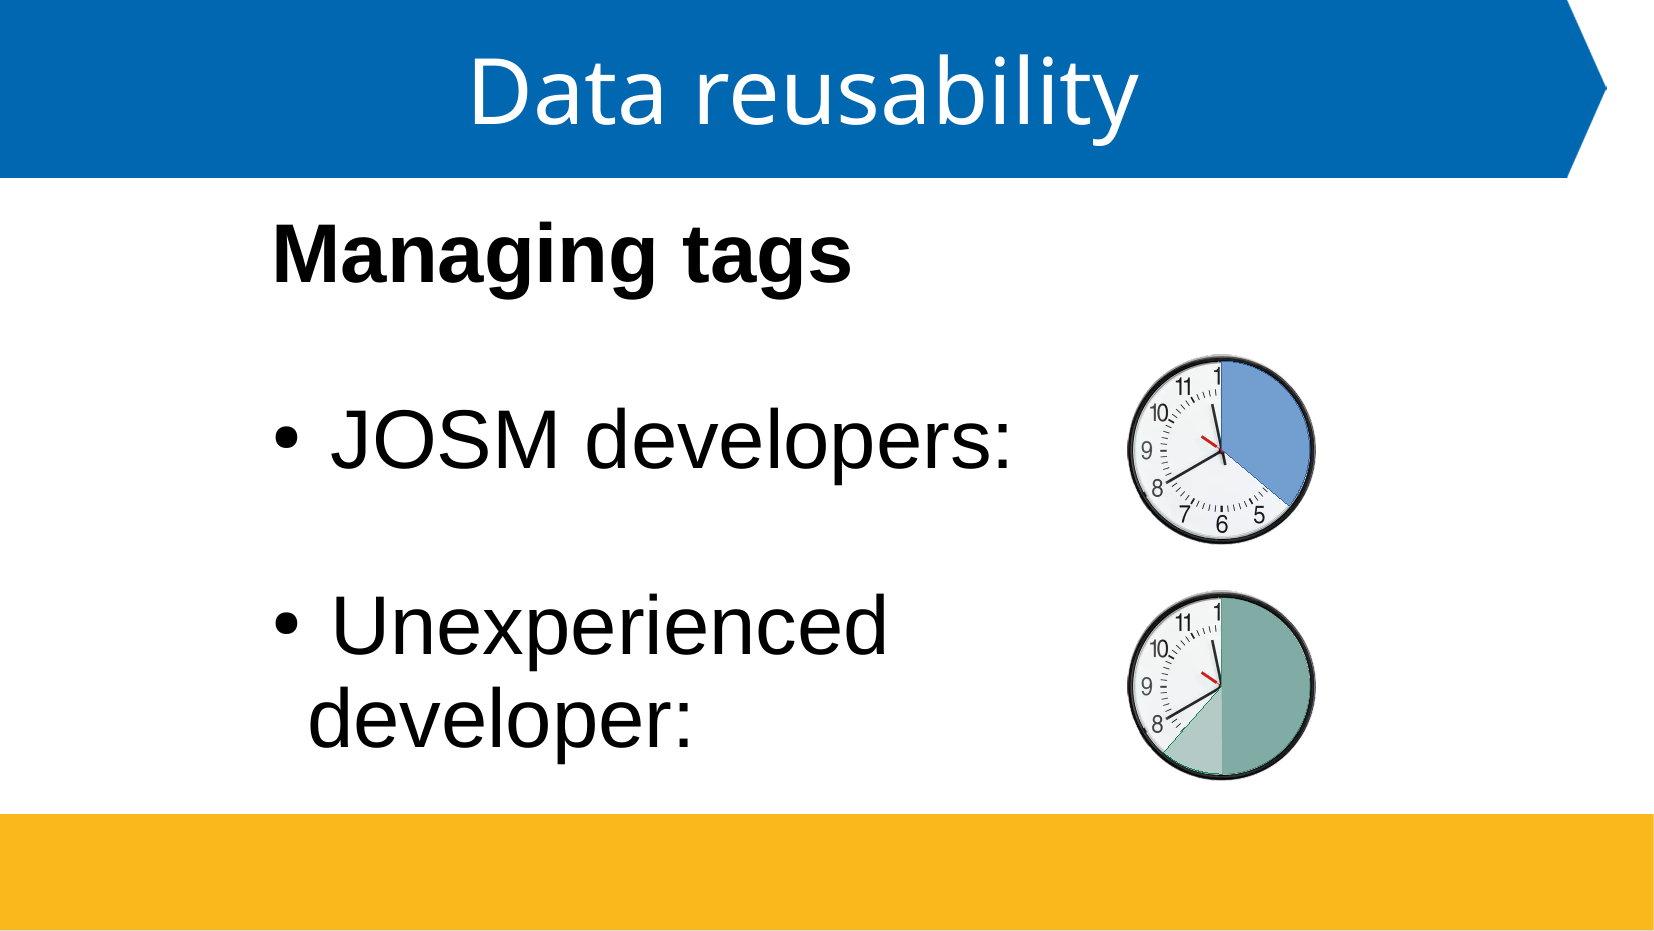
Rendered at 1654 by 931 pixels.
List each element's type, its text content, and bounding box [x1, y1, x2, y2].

subtitle Managing tags JOSM developers: Unexperienced developer: [236, 207, 1099, 786]
text_box [1163, 598, 1310, 775]
picture [1127, 354, 1316, 545]
picture [0, 814, 1654, 931]
text_box [1221, 361, 1310, 506]
picture [1127, 590, 1316, 781]
picture [0, 0, 1607, 178]
title Data reusability [59, 23, 1548, 154]
